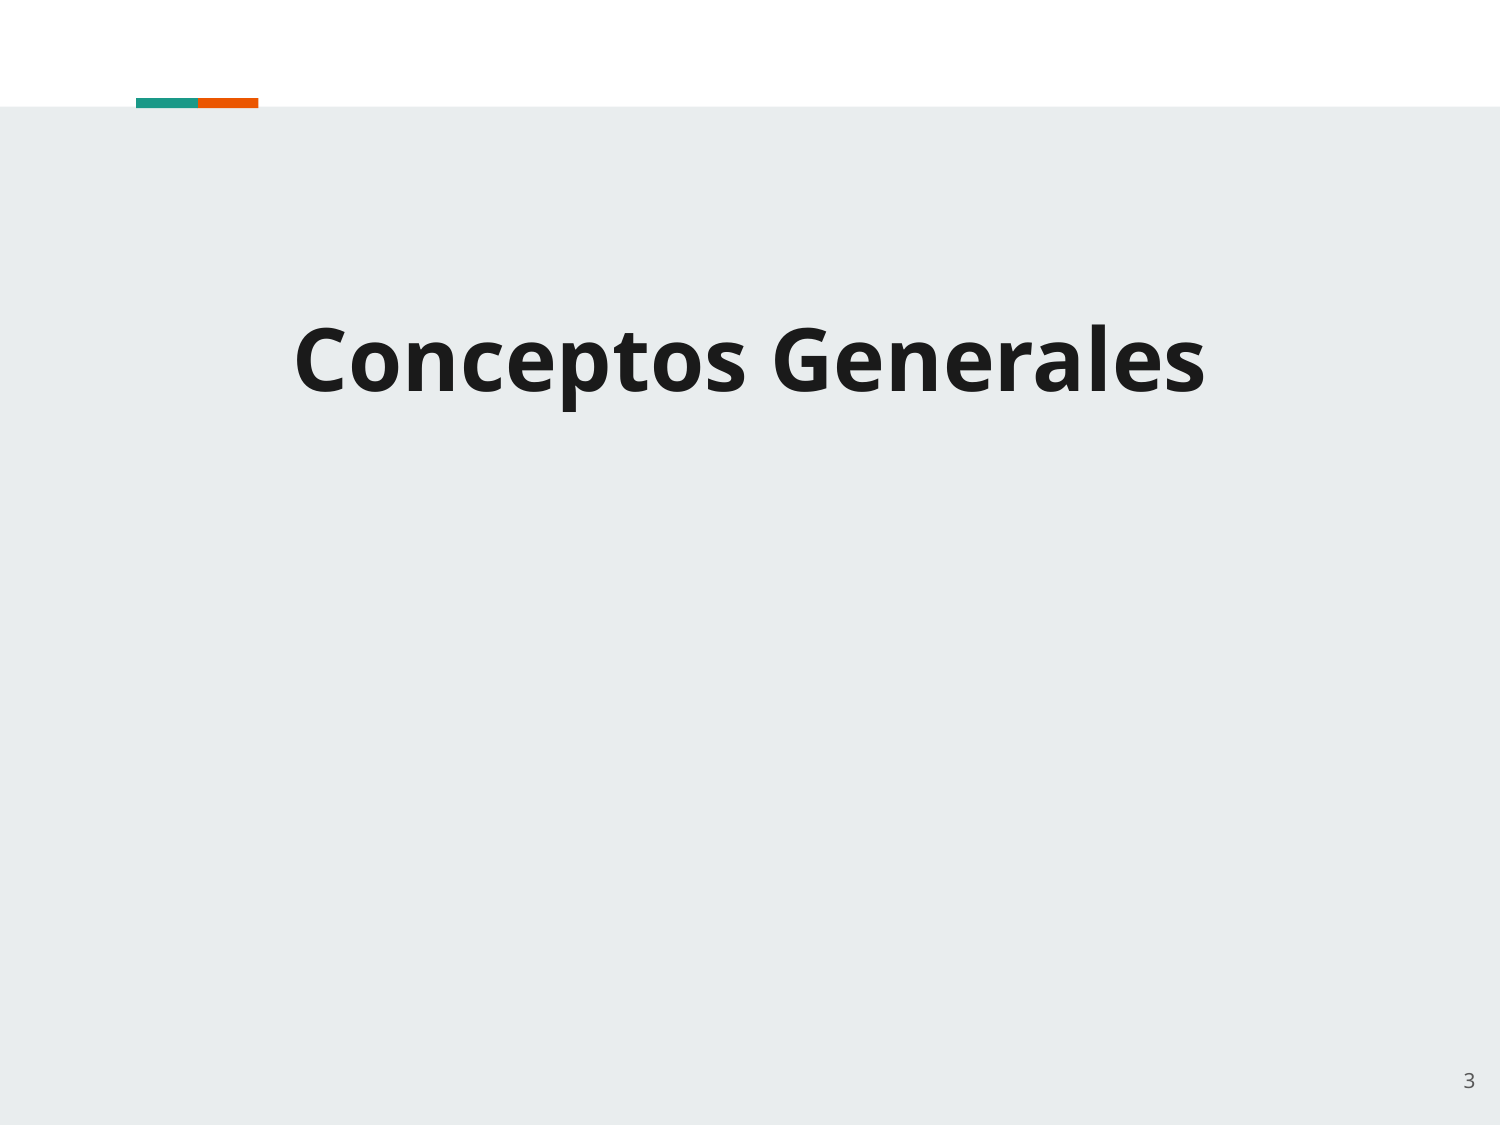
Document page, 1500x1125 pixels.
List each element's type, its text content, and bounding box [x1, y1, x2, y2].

title Conceptos Generales [119, 289, 1381, 654]
slide_number <number> [1400, 1038, 1491, 1125]
